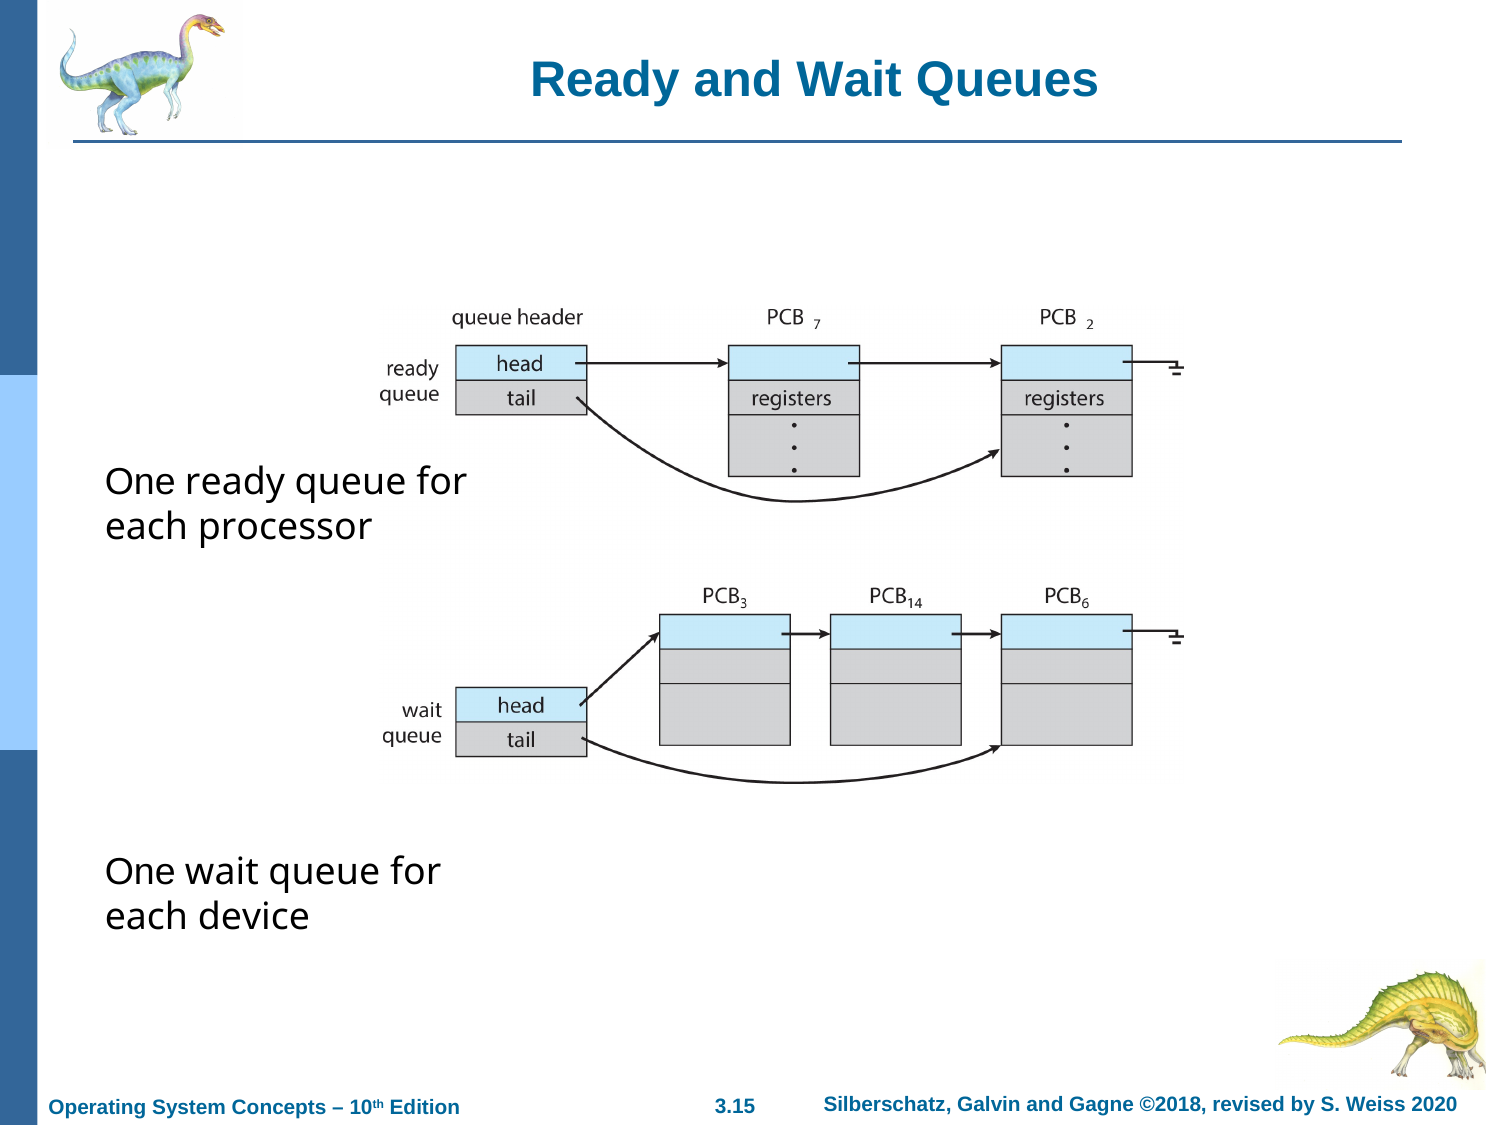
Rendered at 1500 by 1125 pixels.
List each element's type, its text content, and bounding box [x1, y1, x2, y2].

text_box One wait queue for each device [90, 840, 496, 976]
text_box One ready queue for each processor [90, 450, 496, 586]
picture [46, 0, 243, 149]
picture [1140, 1096, 1148, 1101]
picture [379, 305, 1184, 784]
title Ready and Wait Queues [159, 38, 1470, 114]
picture [1275, 959, 1486, 1090]
